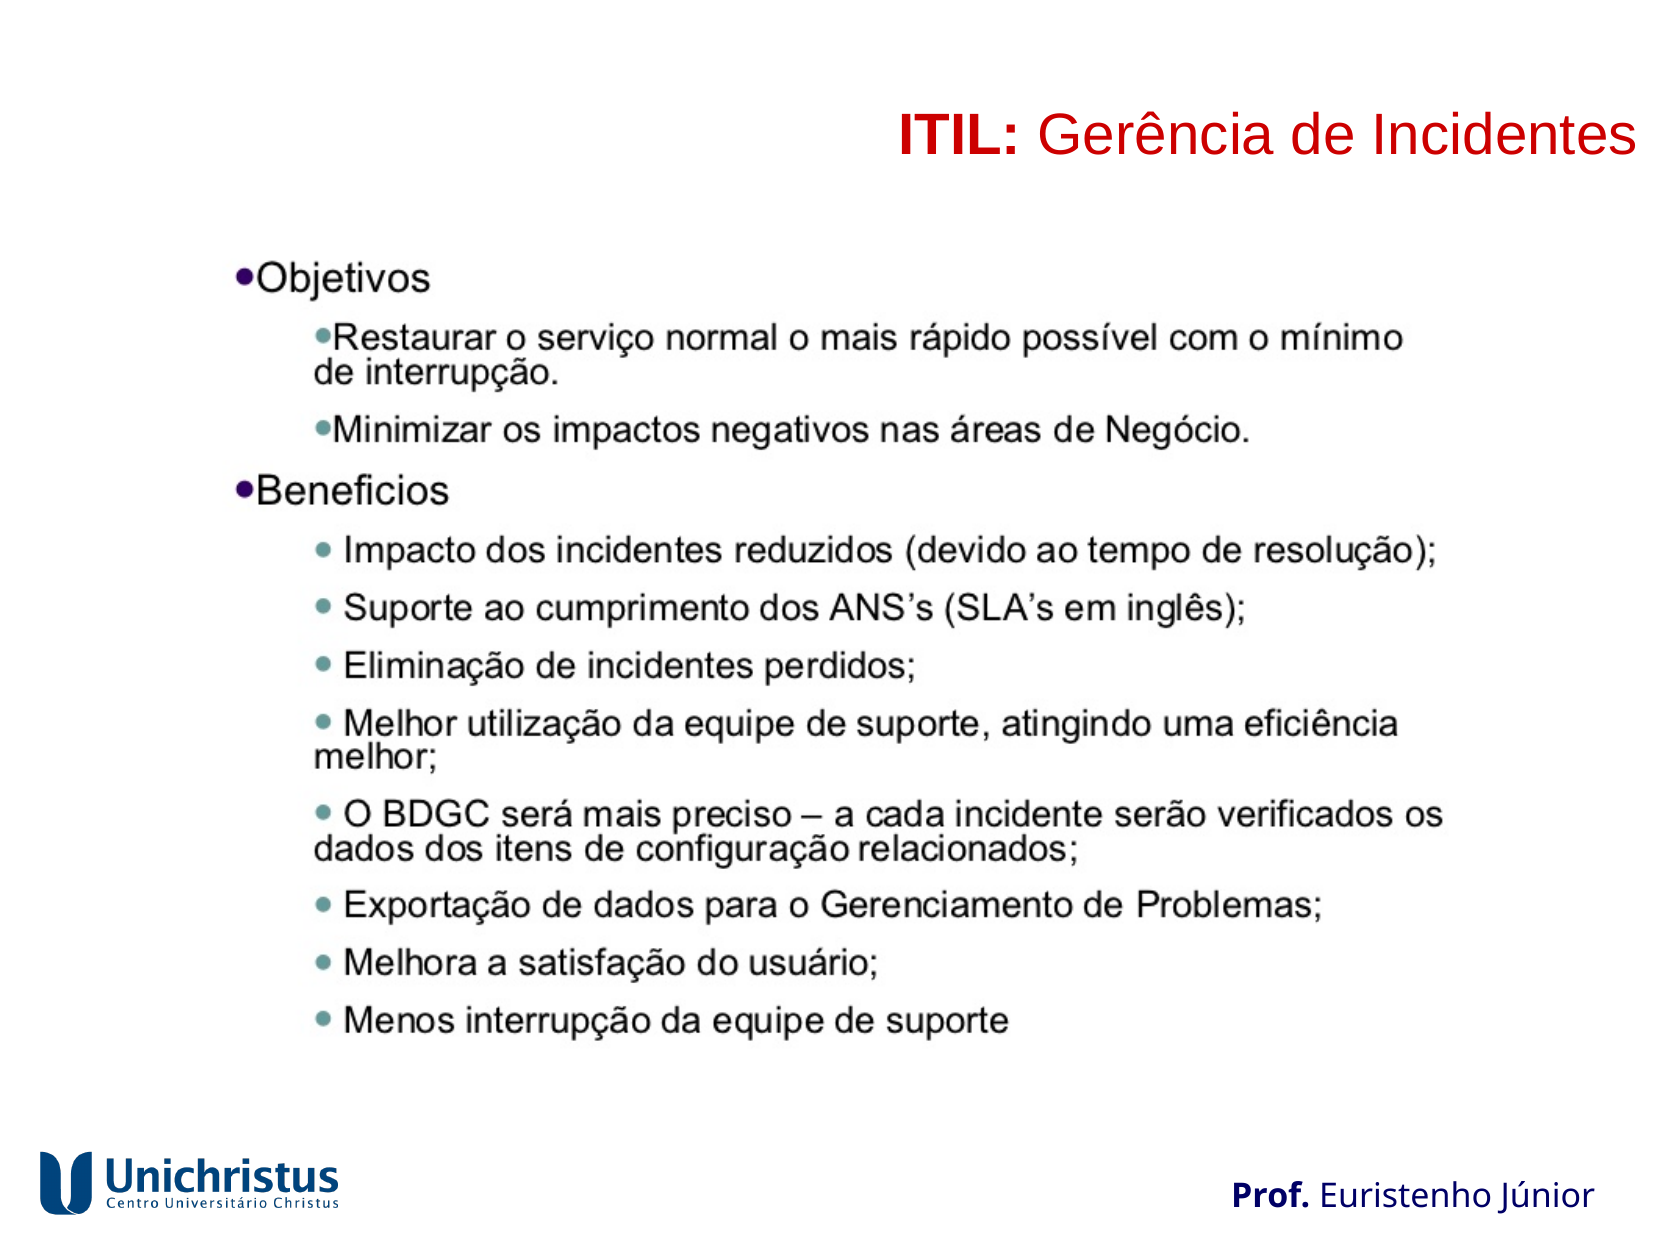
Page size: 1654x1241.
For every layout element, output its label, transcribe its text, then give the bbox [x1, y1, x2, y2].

text_box ITIL: Gerência de Incidentes [883, 94, 1654, 175]
text_box Prof. Euristenho Júnior [1216, 1163, 1654, 1224]
picture [35, 1148, 343, 1217]
picture [201, 236, 1466, 1070]
